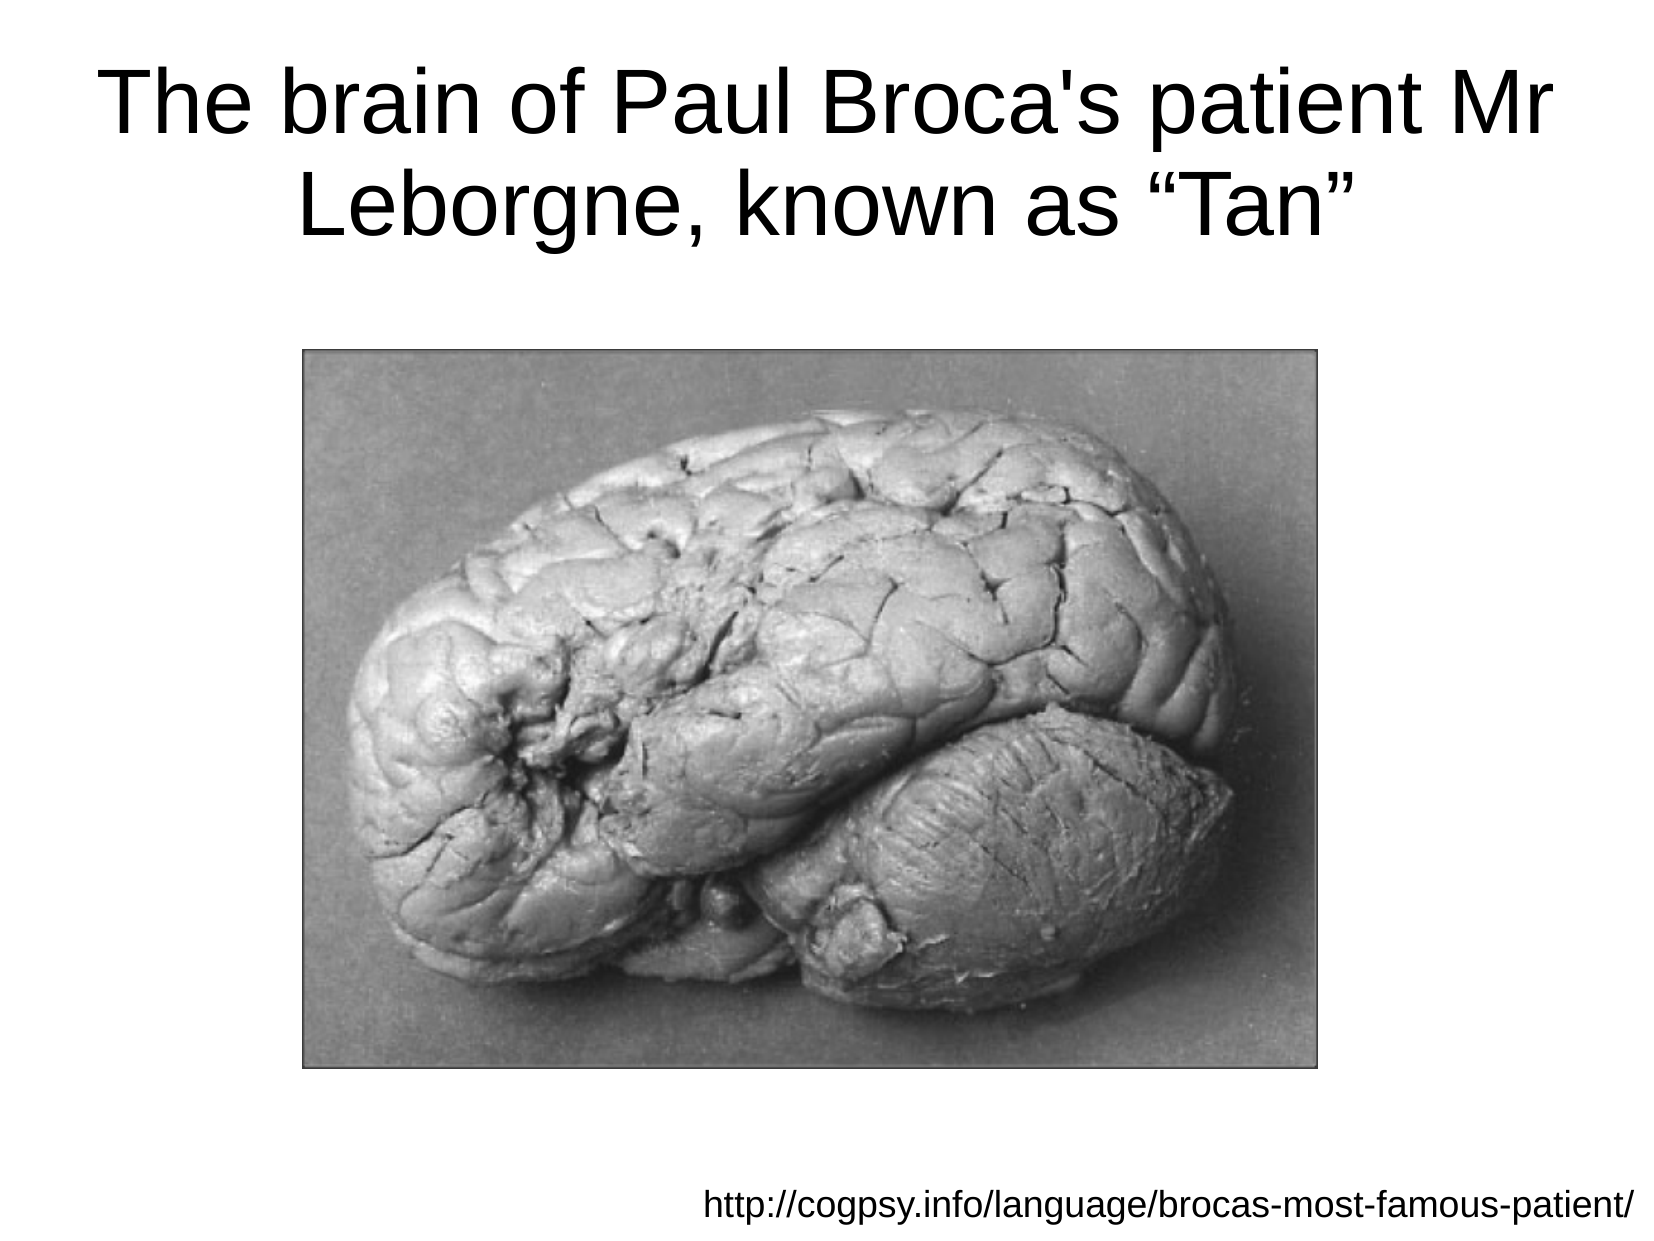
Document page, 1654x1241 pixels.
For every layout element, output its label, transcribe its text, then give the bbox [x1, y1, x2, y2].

text_box http://cogpsy.info/language/brocas-most-famous-patient/ [688, 1176, 1650, 1234]
title The brain of Paul Broca's patient Mr Leborgne, known as “Tan” [82, 49, 1571, 257]
picture [302, 349, 1318, 1069]
